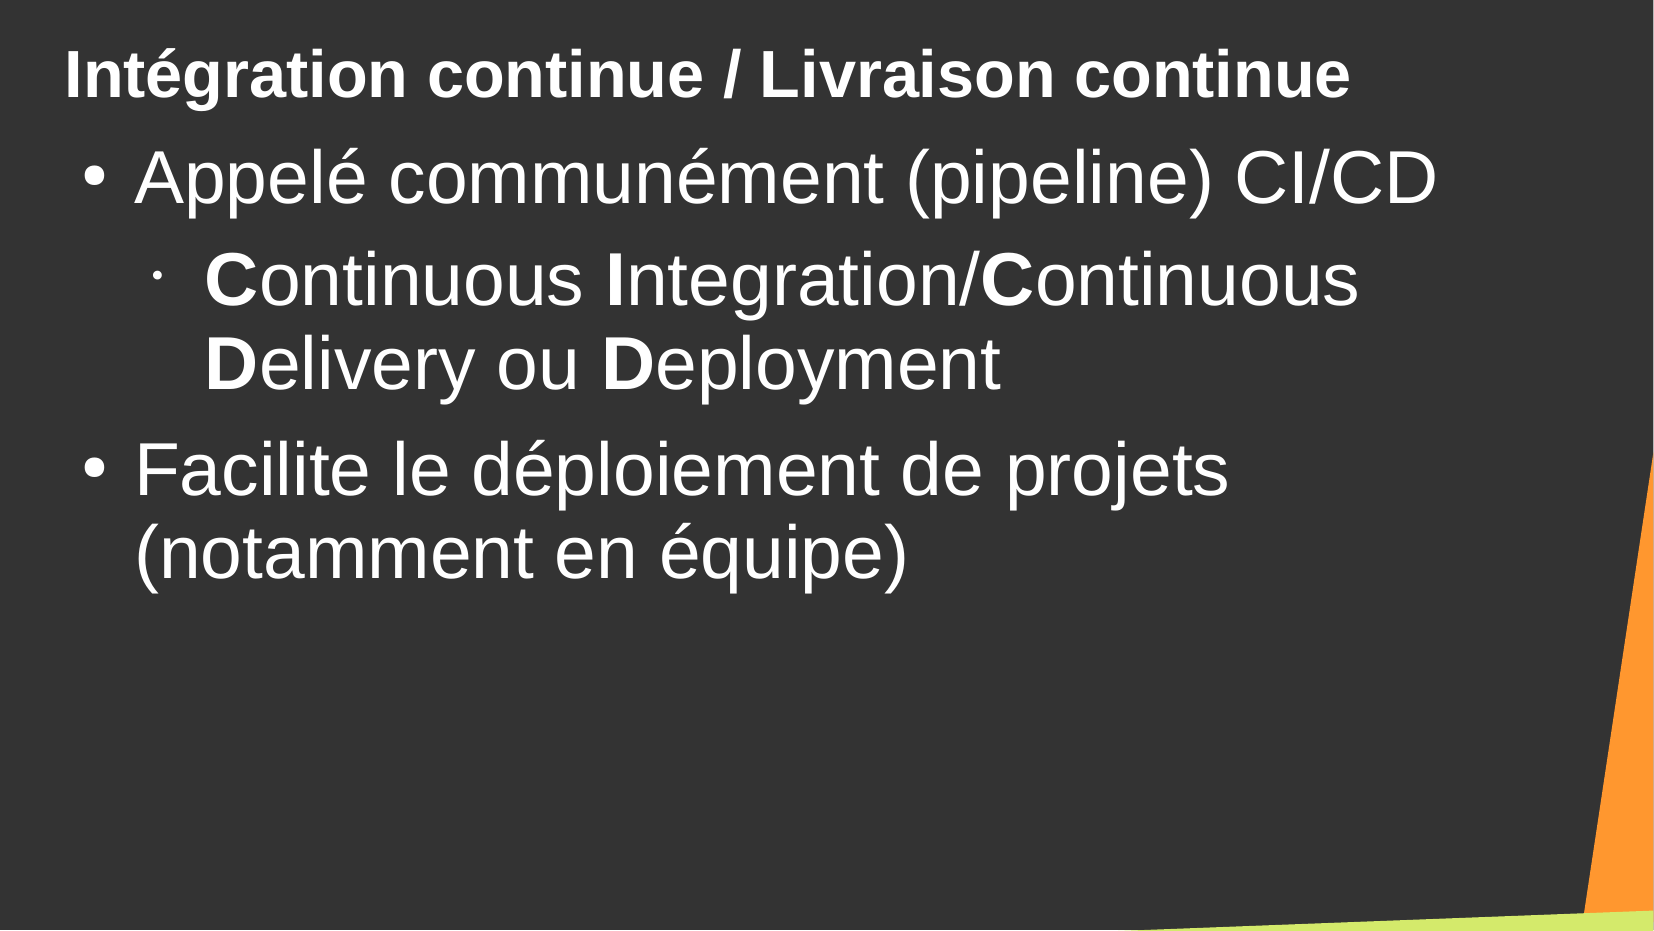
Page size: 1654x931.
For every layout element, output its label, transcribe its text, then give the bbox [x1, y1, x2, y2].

list Appelé communément (pipeline) CI/CD Continuous Integration/Continuous Delivery ou Deployment Facilite le déploiement de projets (notamment en équipe) [63, 135, 1542, 851]
title Intégration continue / Livraison continue [64, 37, 1388, 115]
text_box [1118, 448, 1654, 931]
